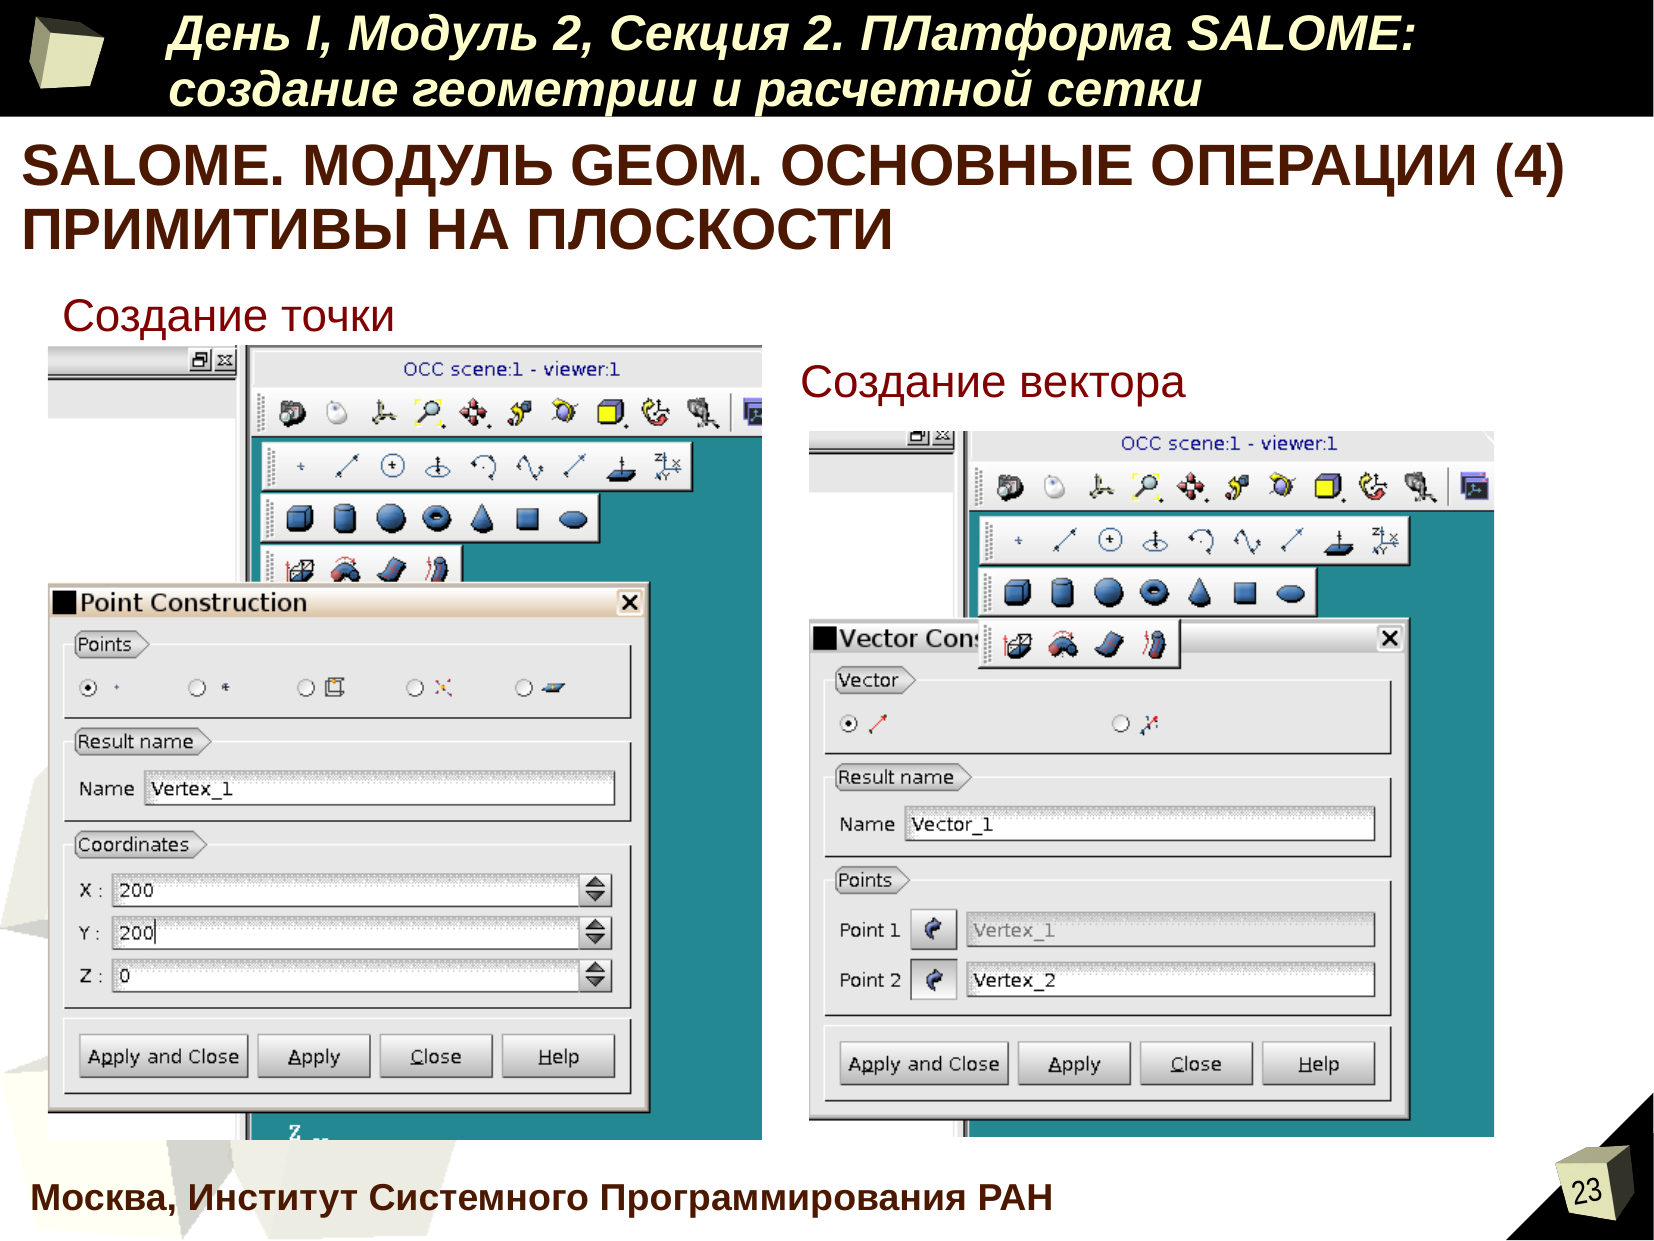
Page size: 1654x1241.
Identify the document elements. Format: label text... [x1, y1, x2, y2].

picture [809, 431, 1495, 1137]
text_box SALOME. МОДУЛЬ GEOM. ОСНОВНЫЕ ОПЕРАЦИИ (4) ПРИМИТИВЫ НА ПЛОСКОСТИ [6, 124, 1582, 270]
text_box Создание вектора [785, 348, 1495, 415]
picture [0, 345, 762, 1241]
text_box Создание точки [47, 282, 756, 349]
picture [464, 1193, 472, 1198]
